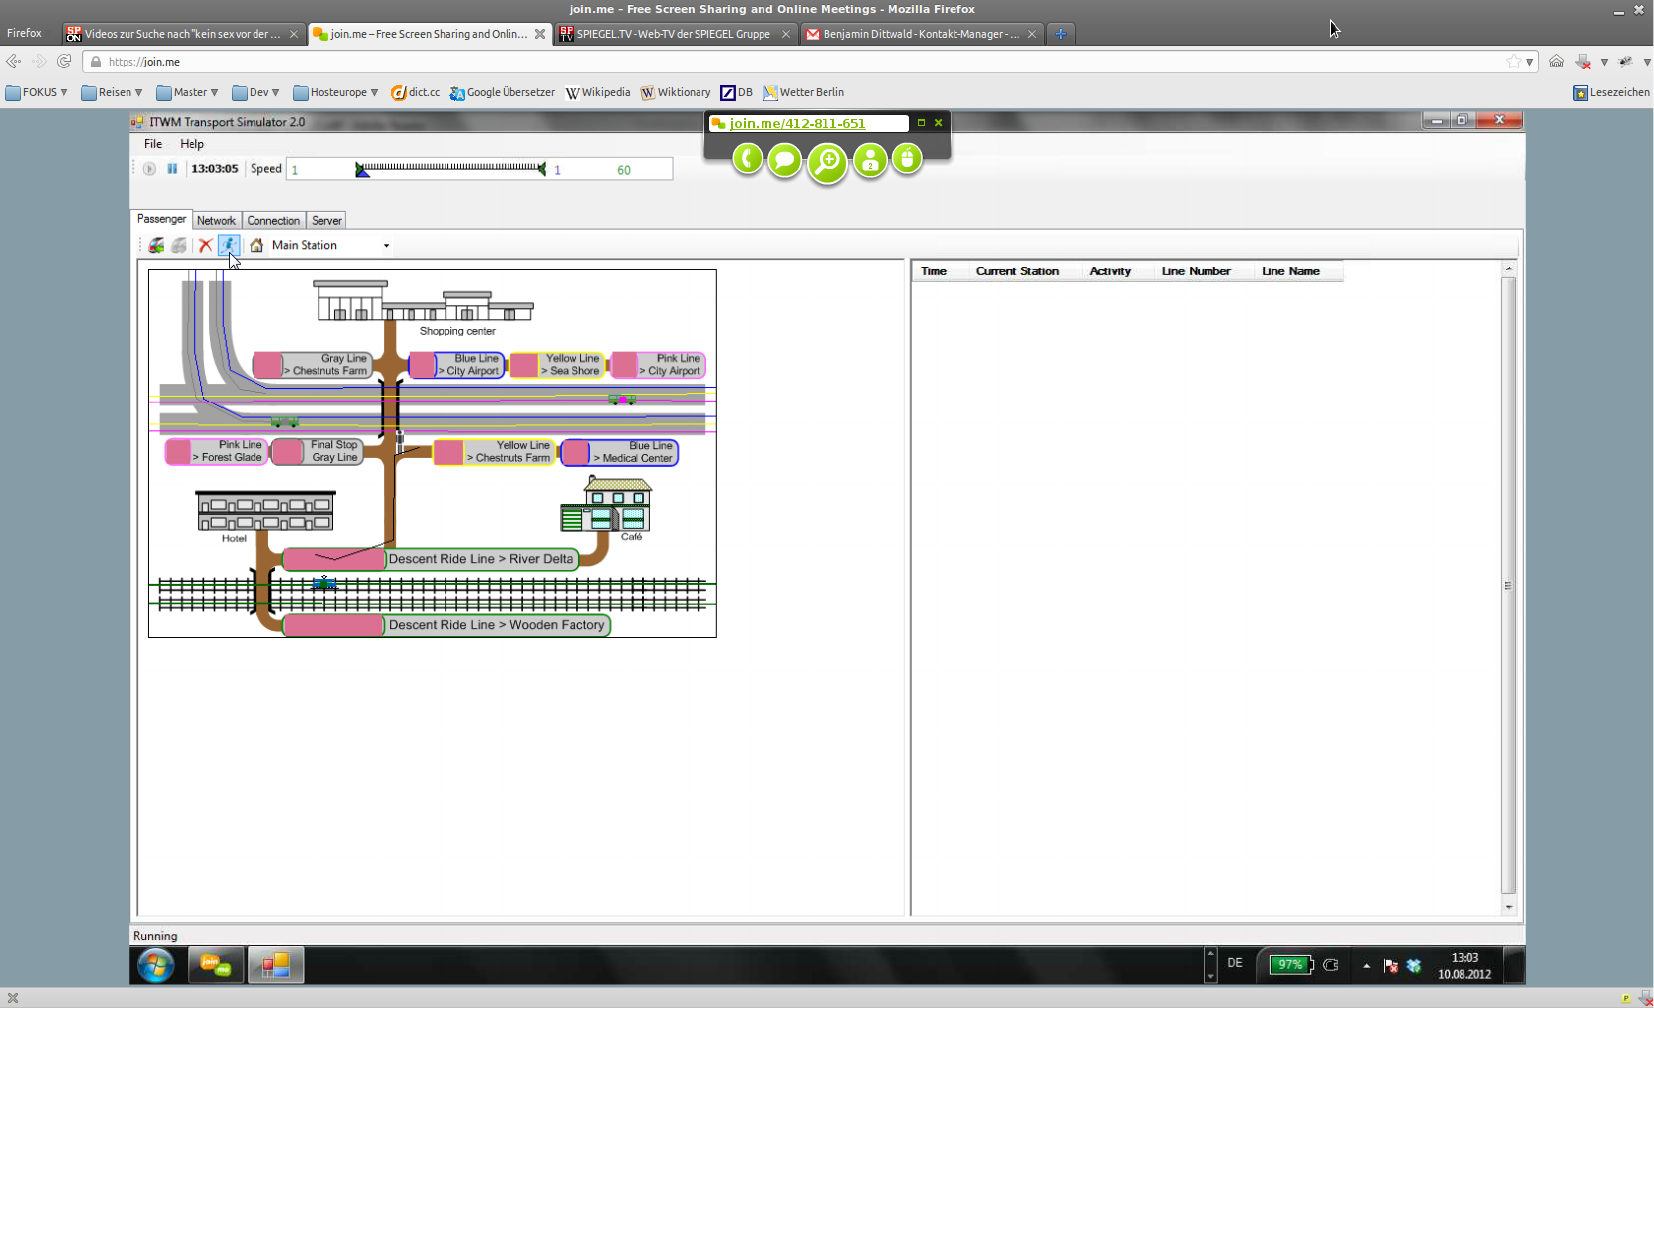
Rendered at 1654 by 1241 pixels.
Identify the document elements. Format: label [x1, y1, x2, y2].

picture [0, 0, 1654, 1008]
